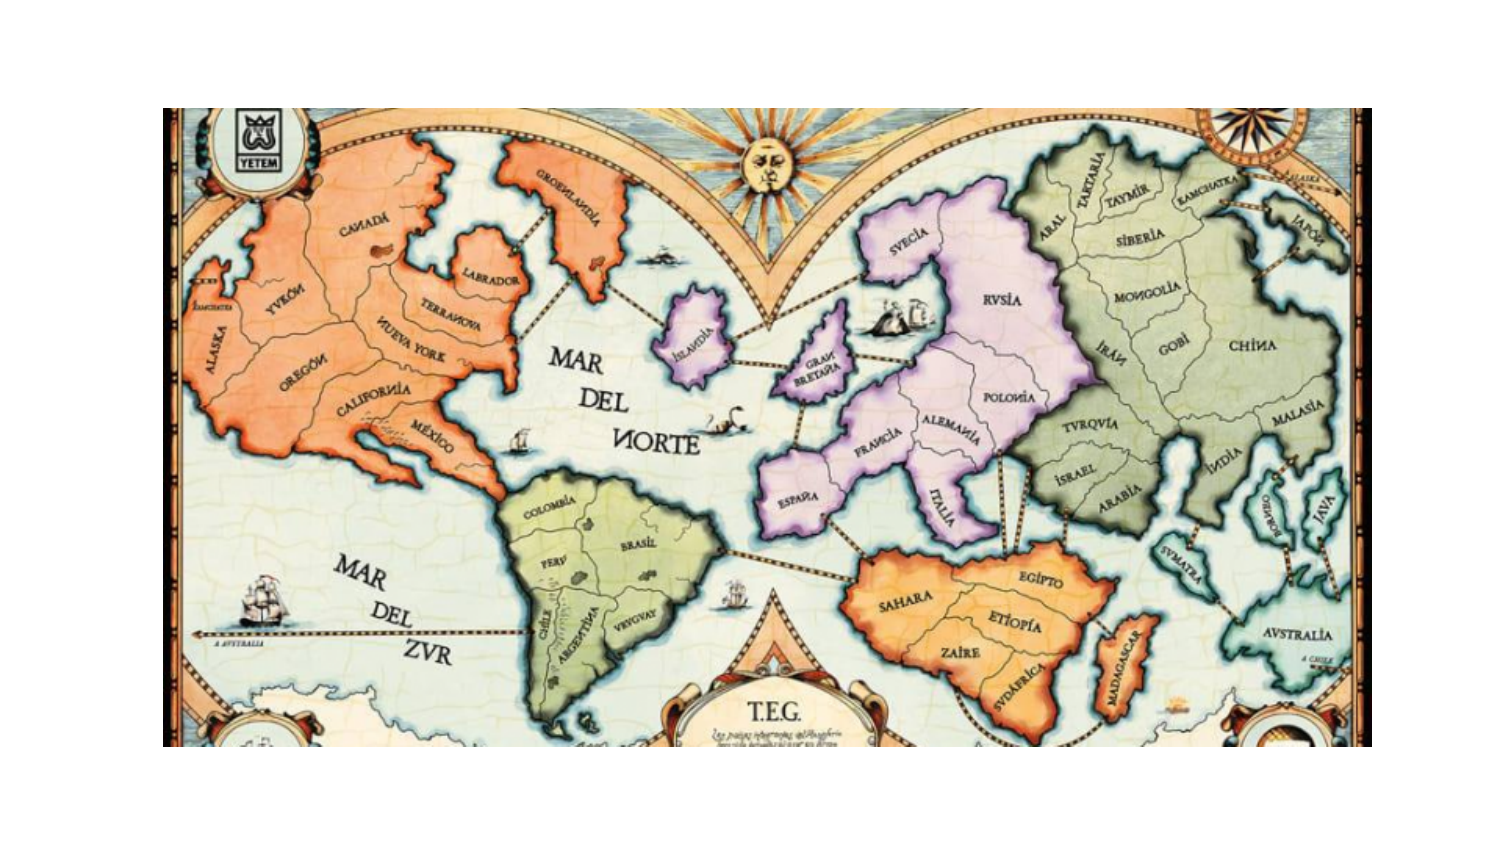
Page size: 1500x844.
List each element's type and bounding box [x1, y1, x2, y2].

picture [163, 108, 1372, 747]
